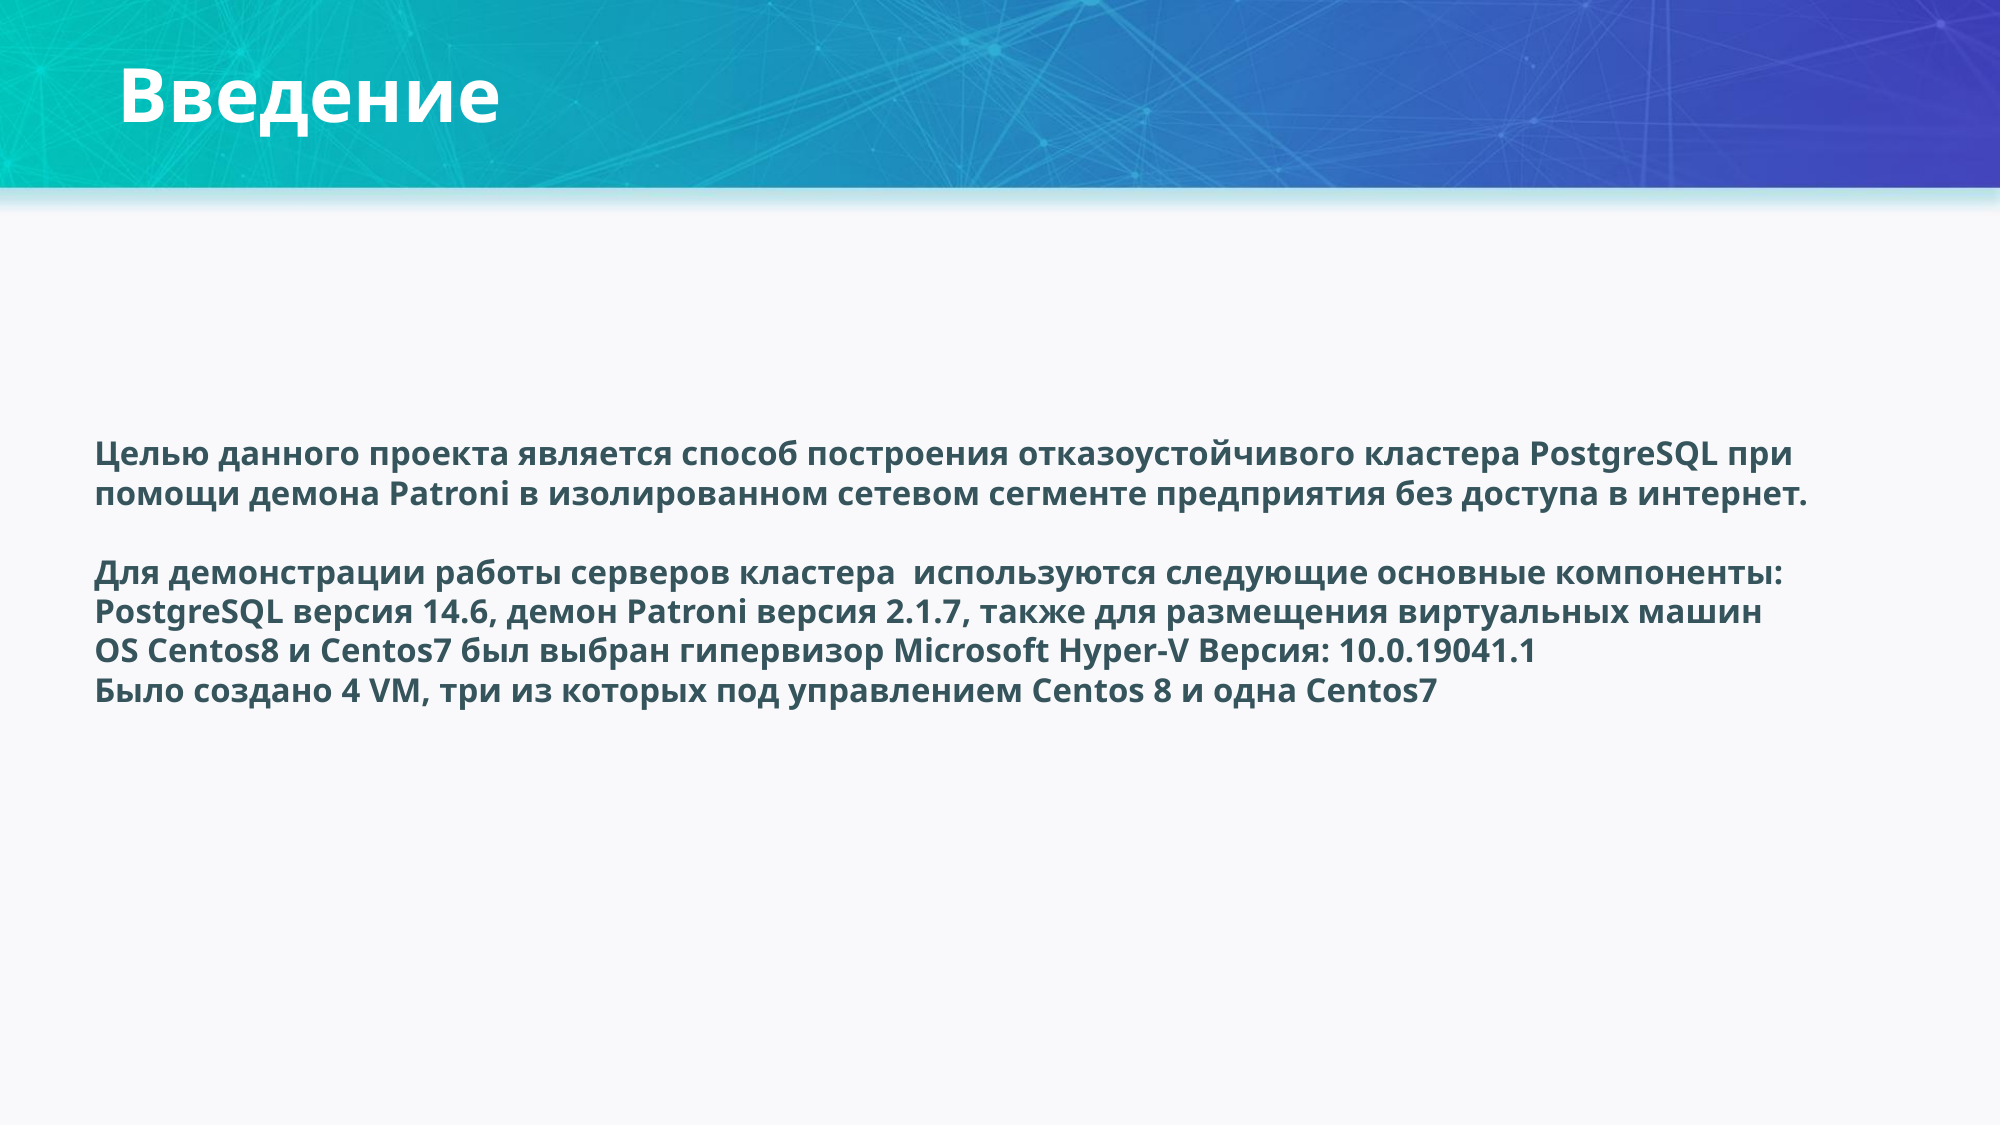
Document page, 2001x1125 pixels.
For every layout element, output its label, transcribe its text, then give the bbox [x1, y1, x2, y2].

picture [0, 0, 2000, 1125]
text_box Введение [117, 57, 1882, 140]
text_box Целью данного проекта является способ построения отказоустойчивого кластера PostgreSQL при помощи демона Patroni в изолированном сетевом сегменте предприятия без доступа в интернет. Для демонстрации работы серверов кластера используются следующие основные компоненты: PostgreSQL версия 14.6, демон Patroni версия 2.1.7, также для размещения виртуальных машин OS Centos8 и Centos7 был выбран гипервизор Microsoft Hyper-V Версия: 10.0.19041.1 Было создано 4 VM, три из которых под управлением Centos 8 и одна Centos7 [88, 268, 1831, 959]
